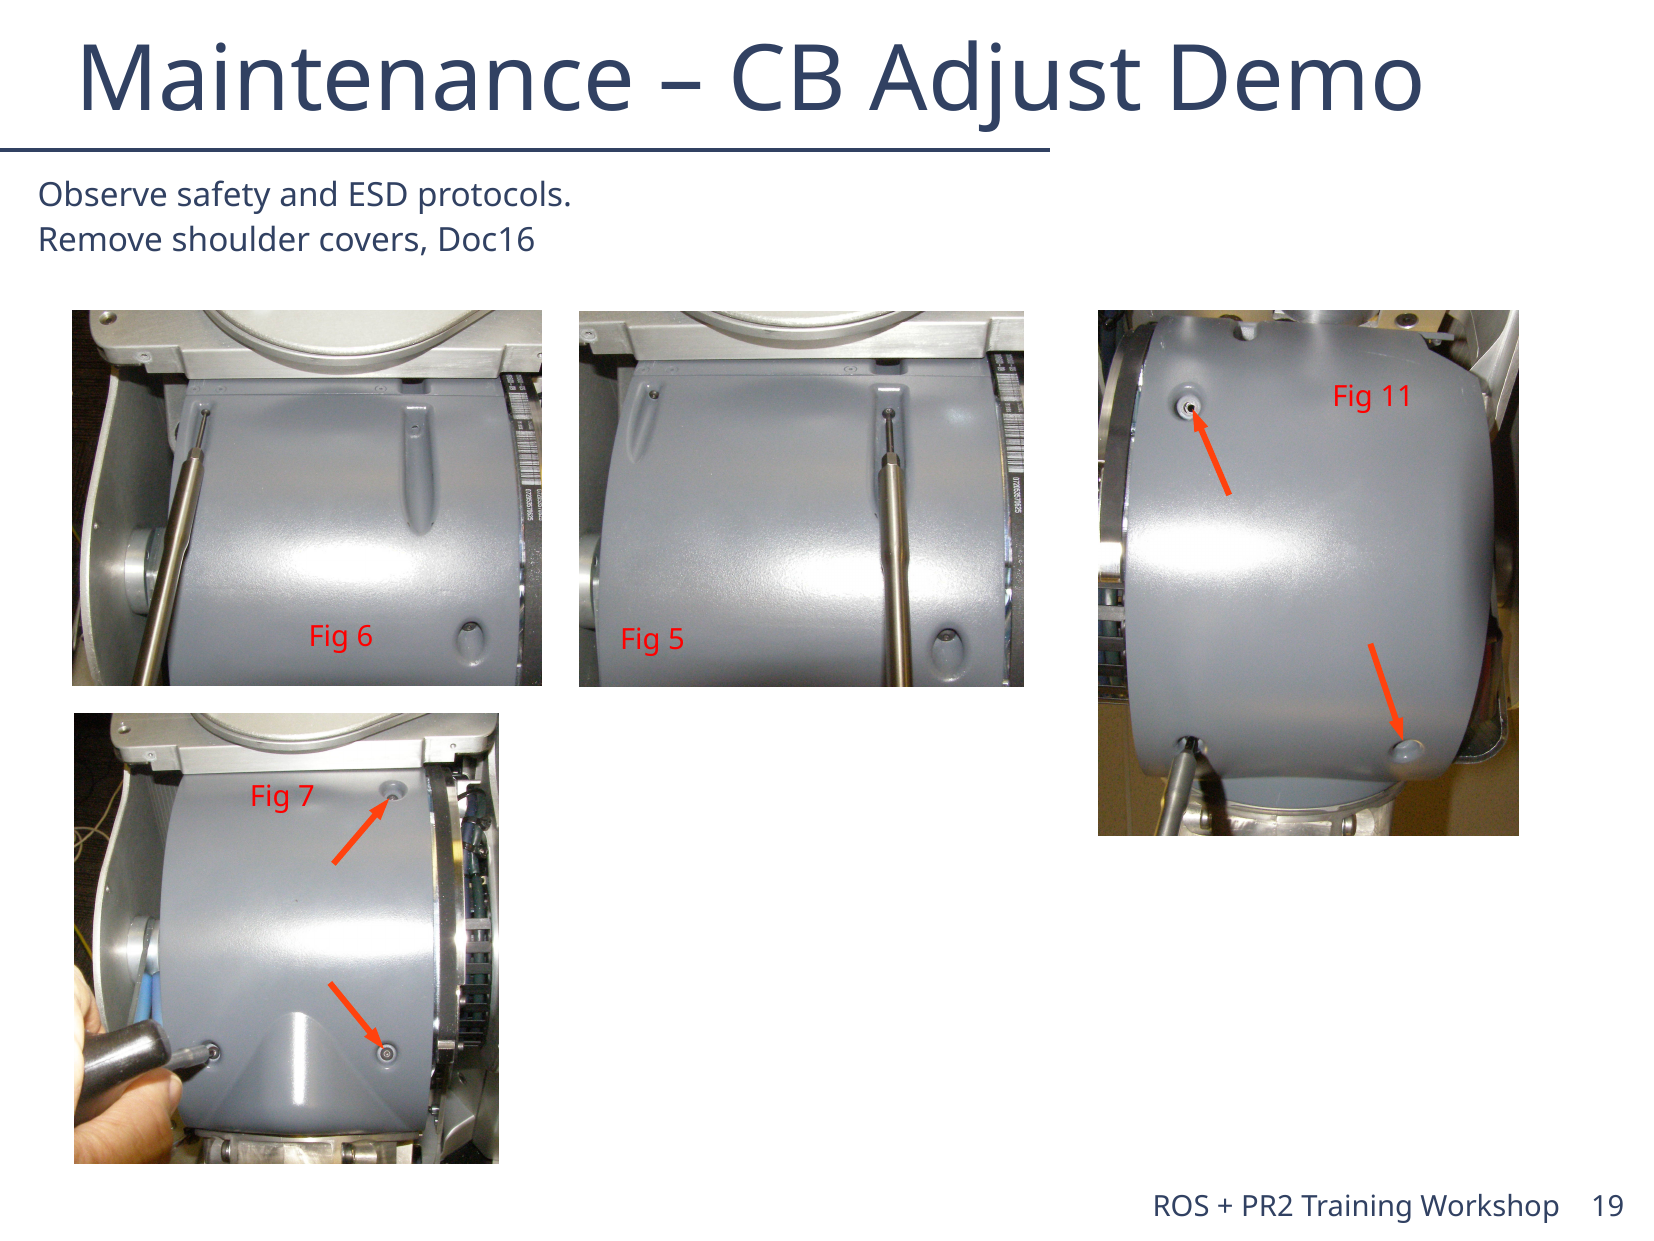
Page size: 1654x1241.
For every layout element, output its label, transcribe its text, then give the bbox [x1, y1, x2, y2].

picture [74, 713, 499, 1164]
picture [1098, 310, 1519, 837]
text_box Fig 5 [605, 610, 740, 684]
picture [72, 310, 542, 686]
text_box Fig 6 [224, 607, 389, 680]
text_box Fig 11 [1268, 367, 1429, 485]
picture [579, 311, 1024, 687]
list Observe safety and ESD protocols. Remove shoulder covers, Doc16 [37, 171, 1571, 1109]
text_box Fig 7 [177, 767, 330, 835]
title Maintenance – CB Adjust Demo [75, 0, 1564, 151]
